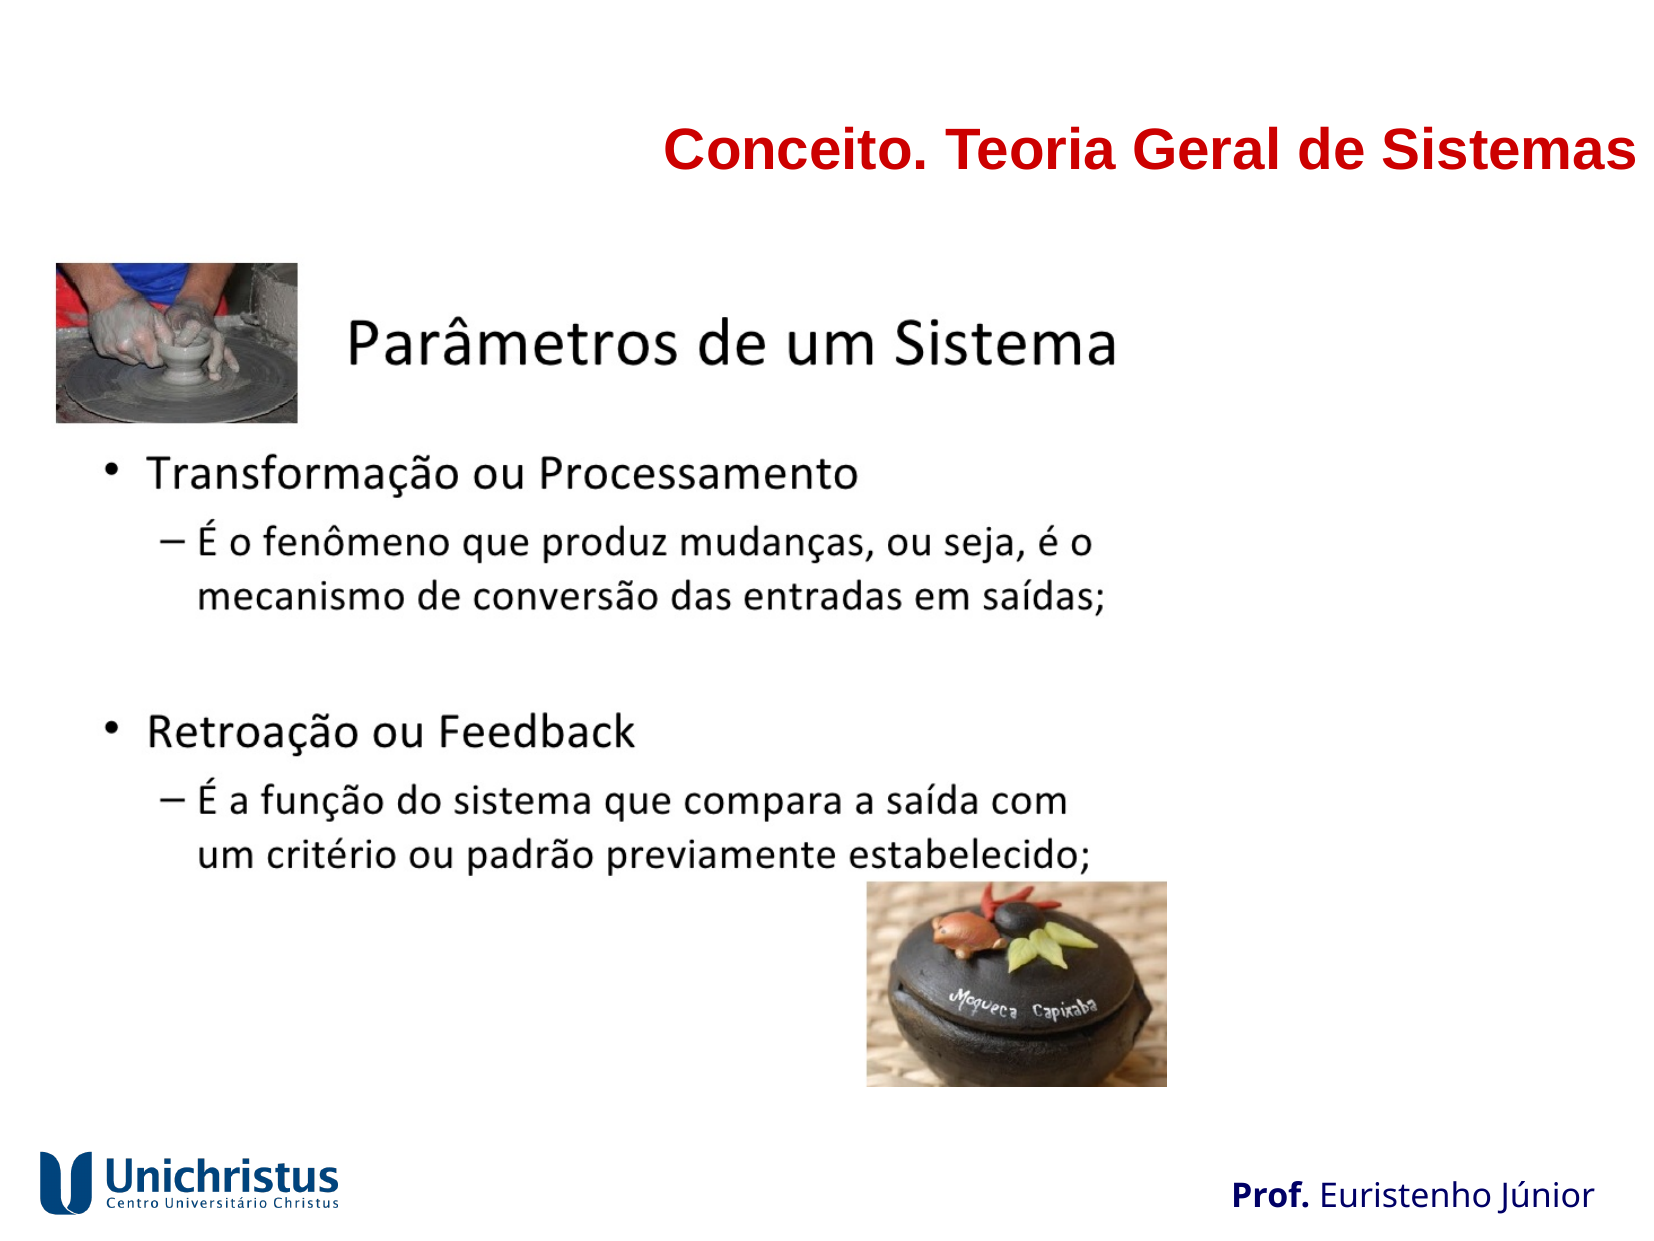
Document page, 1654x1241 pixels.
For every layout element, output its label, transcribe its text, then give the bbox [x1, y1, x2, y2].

text_box Conceito. Teoria Geral de Sistemas [649, 109, 1654, 189]
picture [47, 254, 1167, 1087]
text_box Prof. Euristenho Júnior [1216, 1163, 1654, 1224]
picture [35, 1148, 343, 1217]
